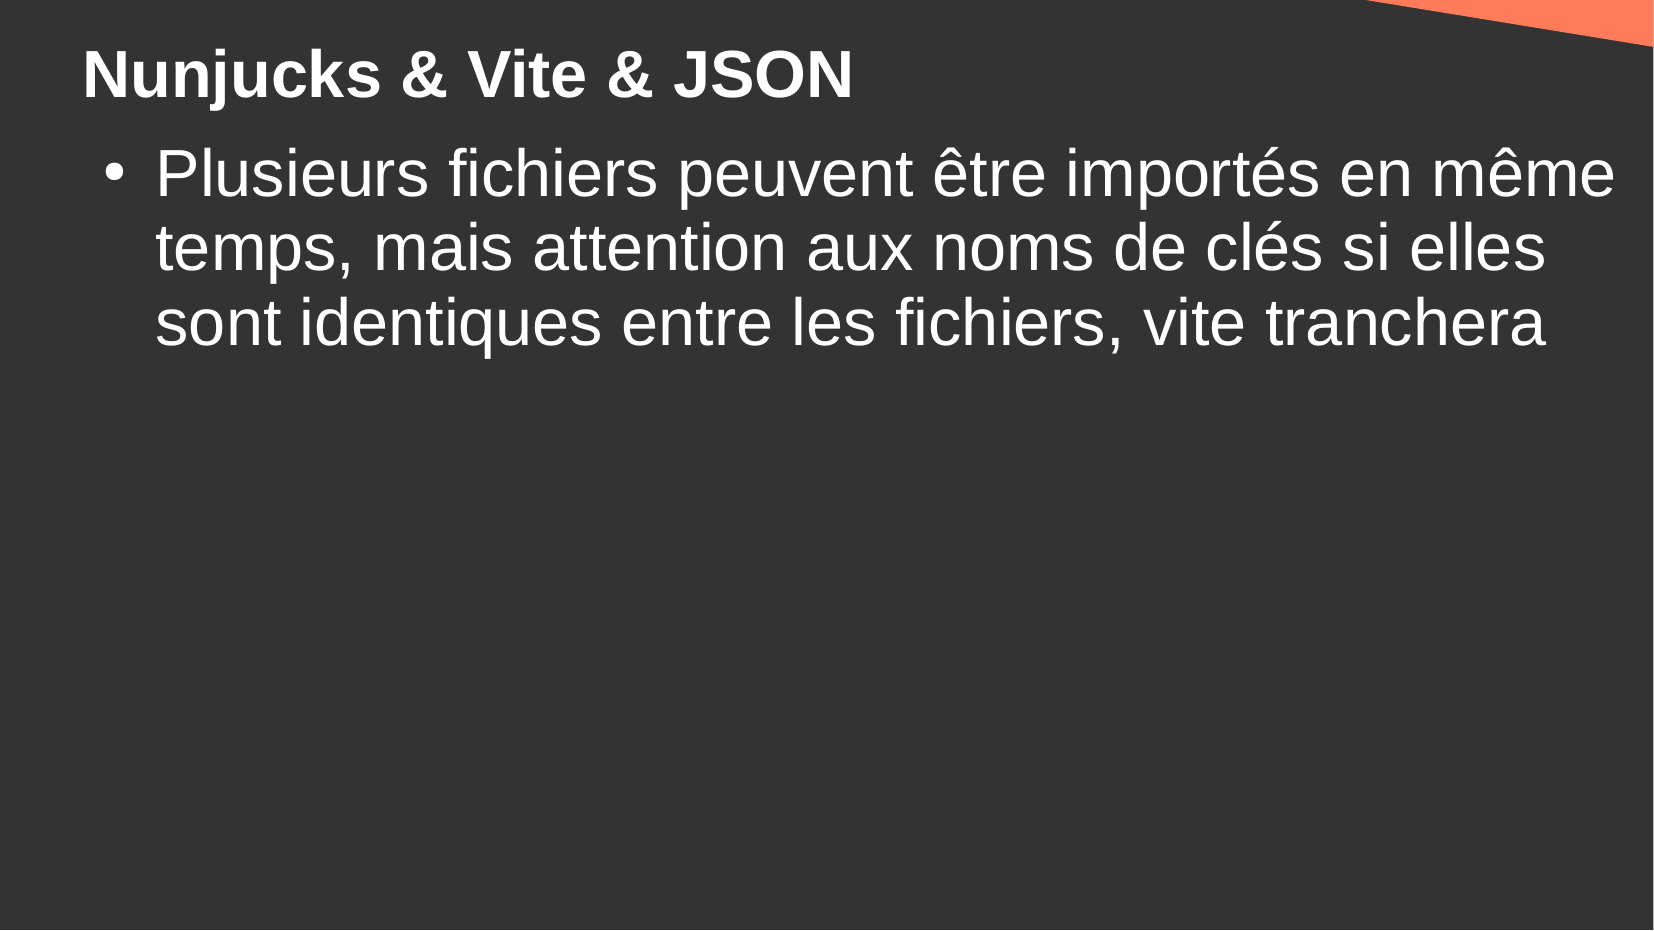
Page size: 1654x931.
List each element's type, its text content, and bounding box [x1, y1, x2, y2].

title Nunjucks & Vite & JSON [82, 37, 1571, 112]
list Plusieurs fichiers peuvent être importés en même temps, mais attention aux noms de clés si elles sont identiques entre les fichiers, vite tranchera [84, 135, 1624, 414]
text_box [1365, 0, 1654, 47]
